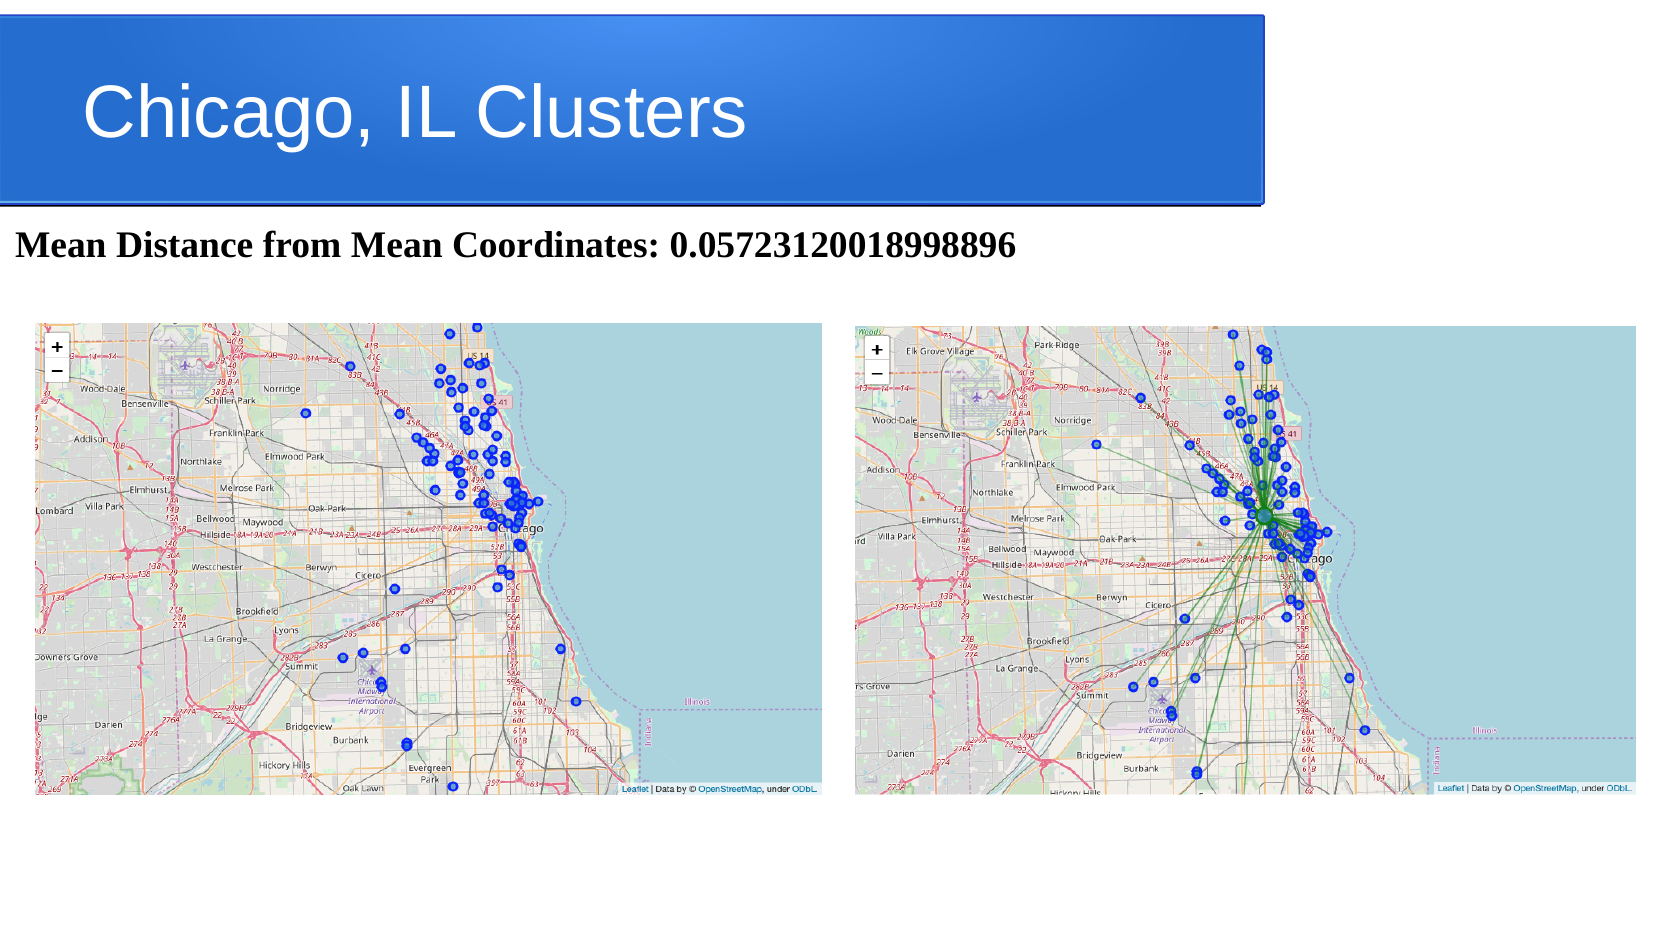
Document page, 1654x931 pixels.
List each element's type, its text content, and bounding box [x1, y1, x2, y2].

picture [35, 323, 826, 796]
title Chicago, IL Clusters [82, 35, 1235, 189]
picture [855, 326, 1636, 796]
list Mean Distance from Mean Coordinates: 0.05723120018998896 [15, 224, 1636, 916]
